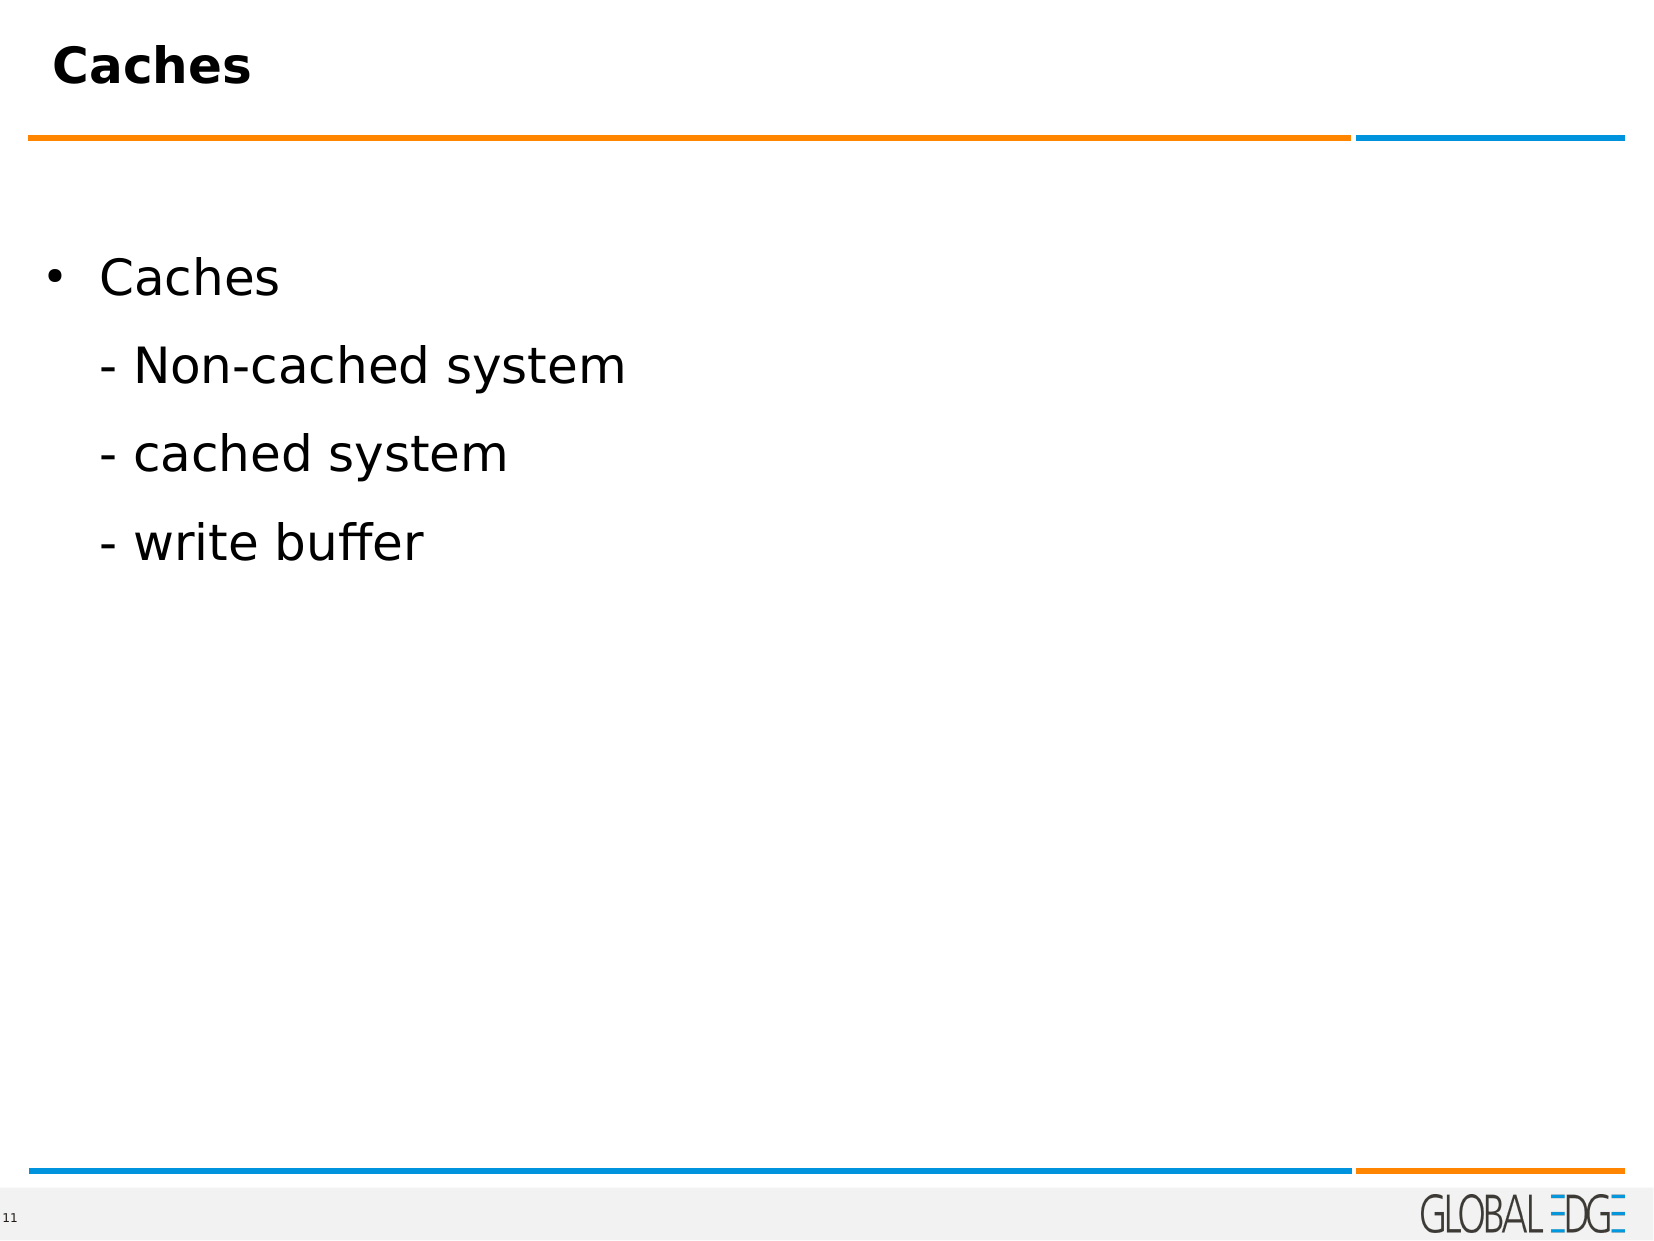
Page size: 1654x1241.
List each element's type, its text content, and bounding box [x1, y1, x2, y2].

text_box 11 [2, 1210, 18, 1226]
text_box ● [46, 267, 65, 296]
text_box Caches [52, 37, 253, 96]
text_box - Non-cached system [99, 337, 628, 396]
text_box - write buffer [99, 513, 425, 573]
text_box Caches [99, 249, 282, 308]
text_box [0, 0, 1654, 1241]
picture [1421, 1194, 1625, 1233]
text_box - cached system [99, 425, 510, 485]
